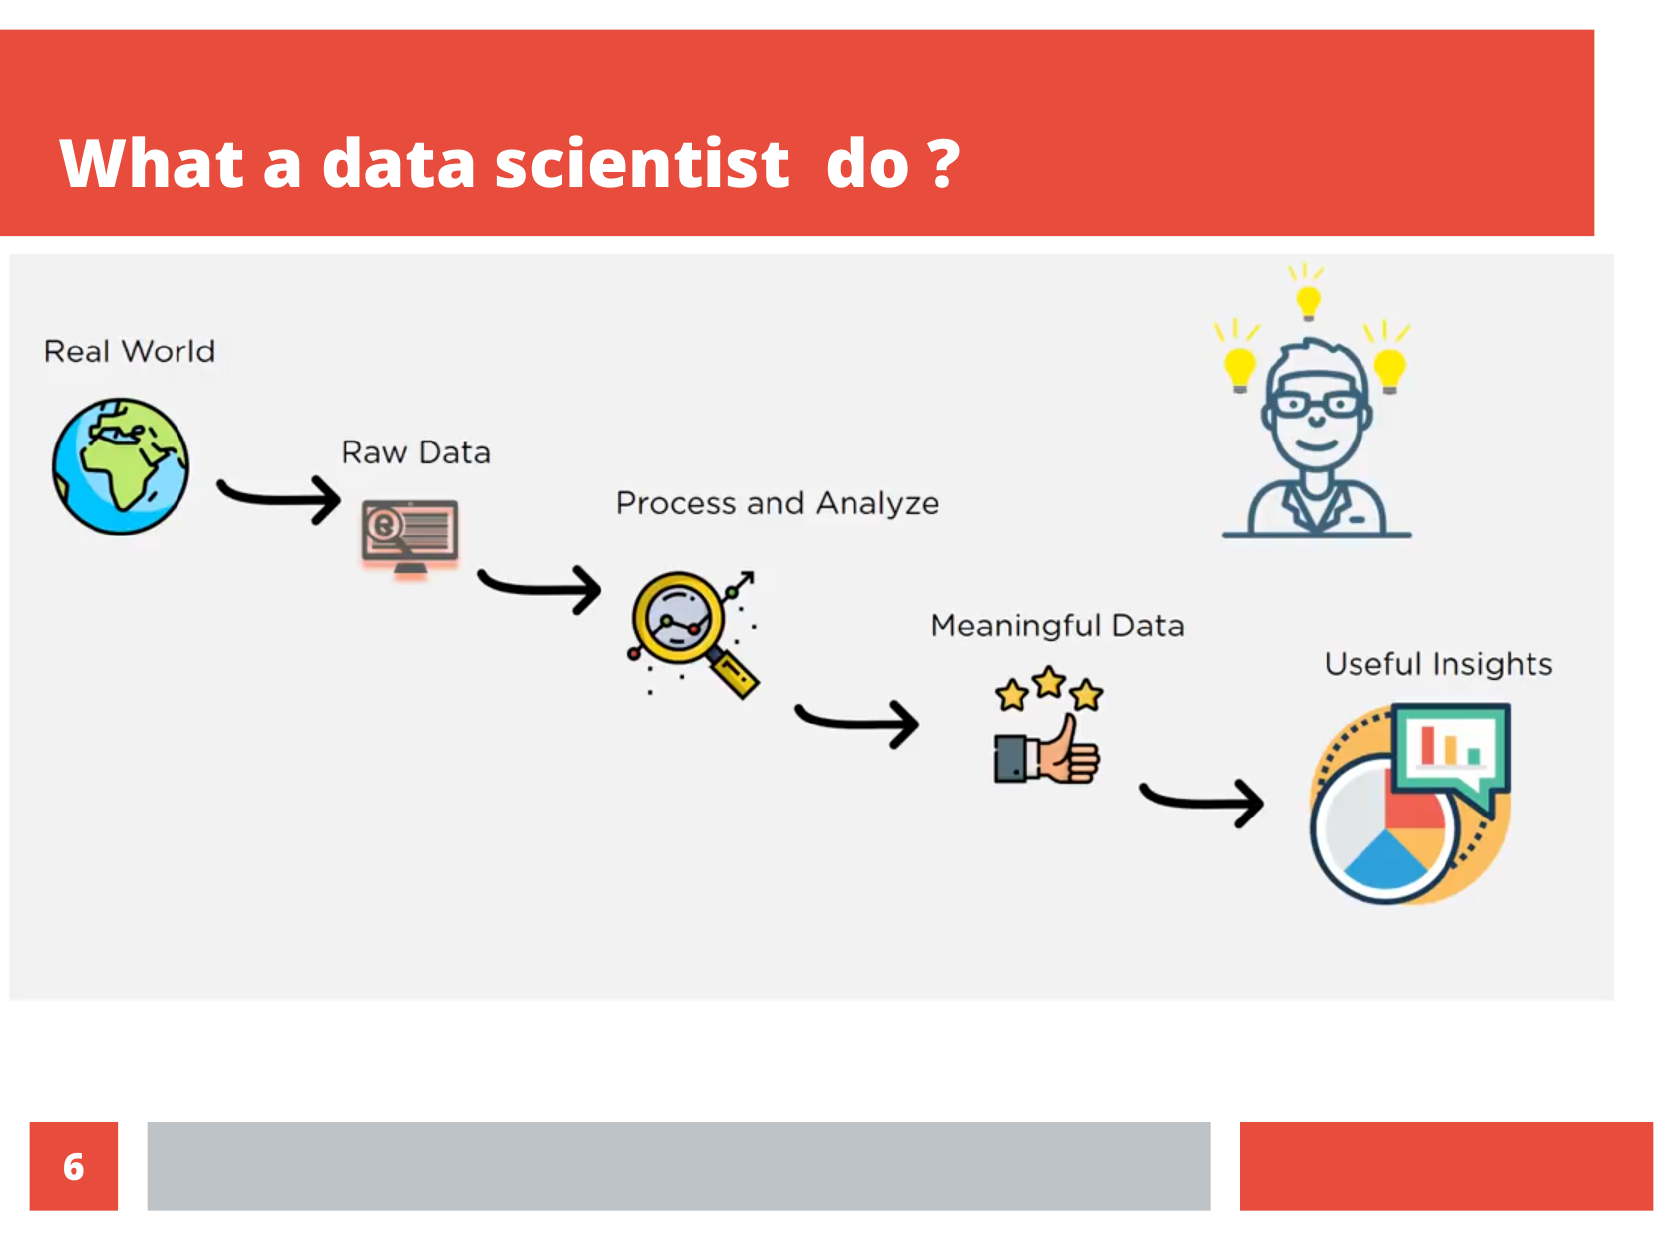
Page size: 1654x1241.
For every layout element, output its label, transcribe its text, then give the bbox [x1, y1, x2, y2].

picture [9, 254, 1614, 1006]
title What a data scientist do ? [59, 59, 1595, 207]
